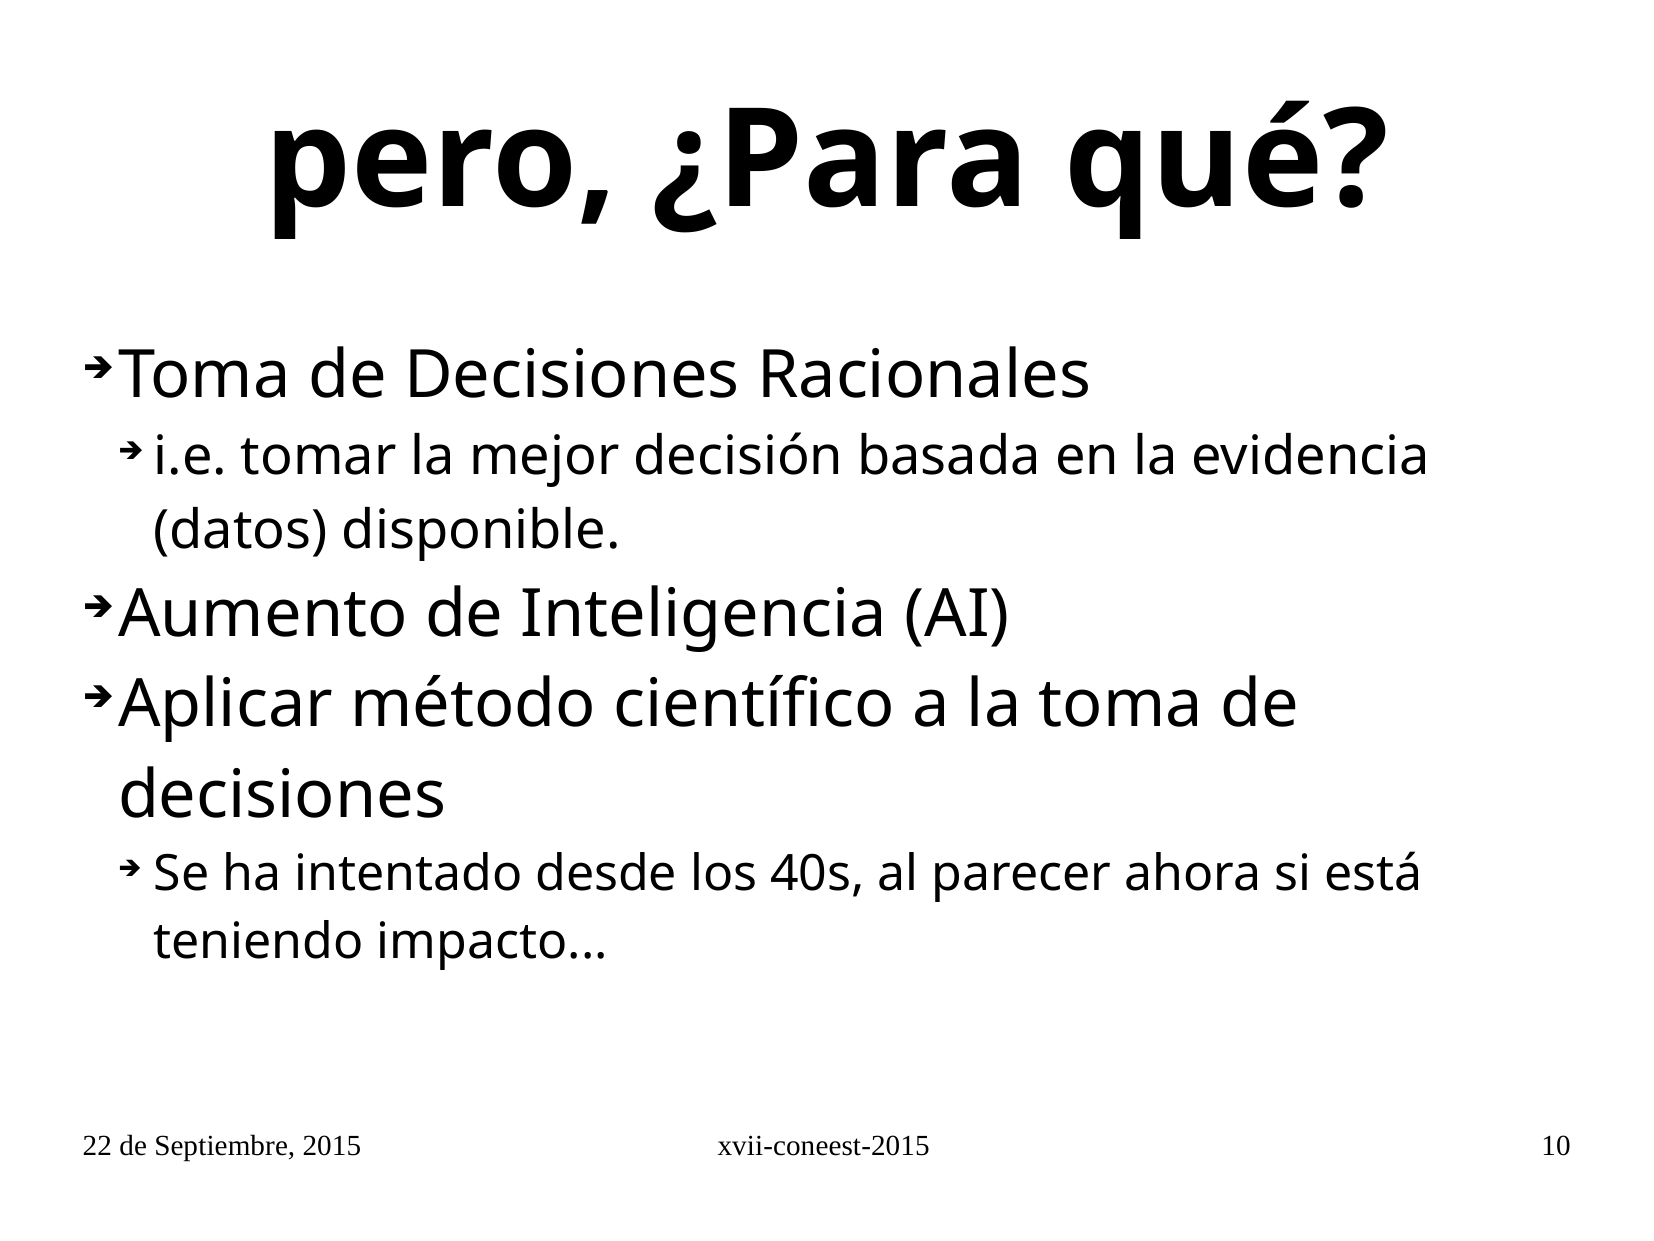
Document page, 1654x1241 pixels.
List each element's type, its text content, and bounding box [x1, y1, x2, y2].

title pero, ¿Para qué? [82, 49, 1571, 257]
subtitle Toma de Decisiones Racionales i.e. tomar la mejor decisión basada en la evidencia (datos) disponible. Aumento de Inteligencia (AI) Aplicar método científico a la toma de decisiones Se ha intentado desde los 40s, al parecer ahora si está teniendo impacto... [82, 290, 1571, 1010]
